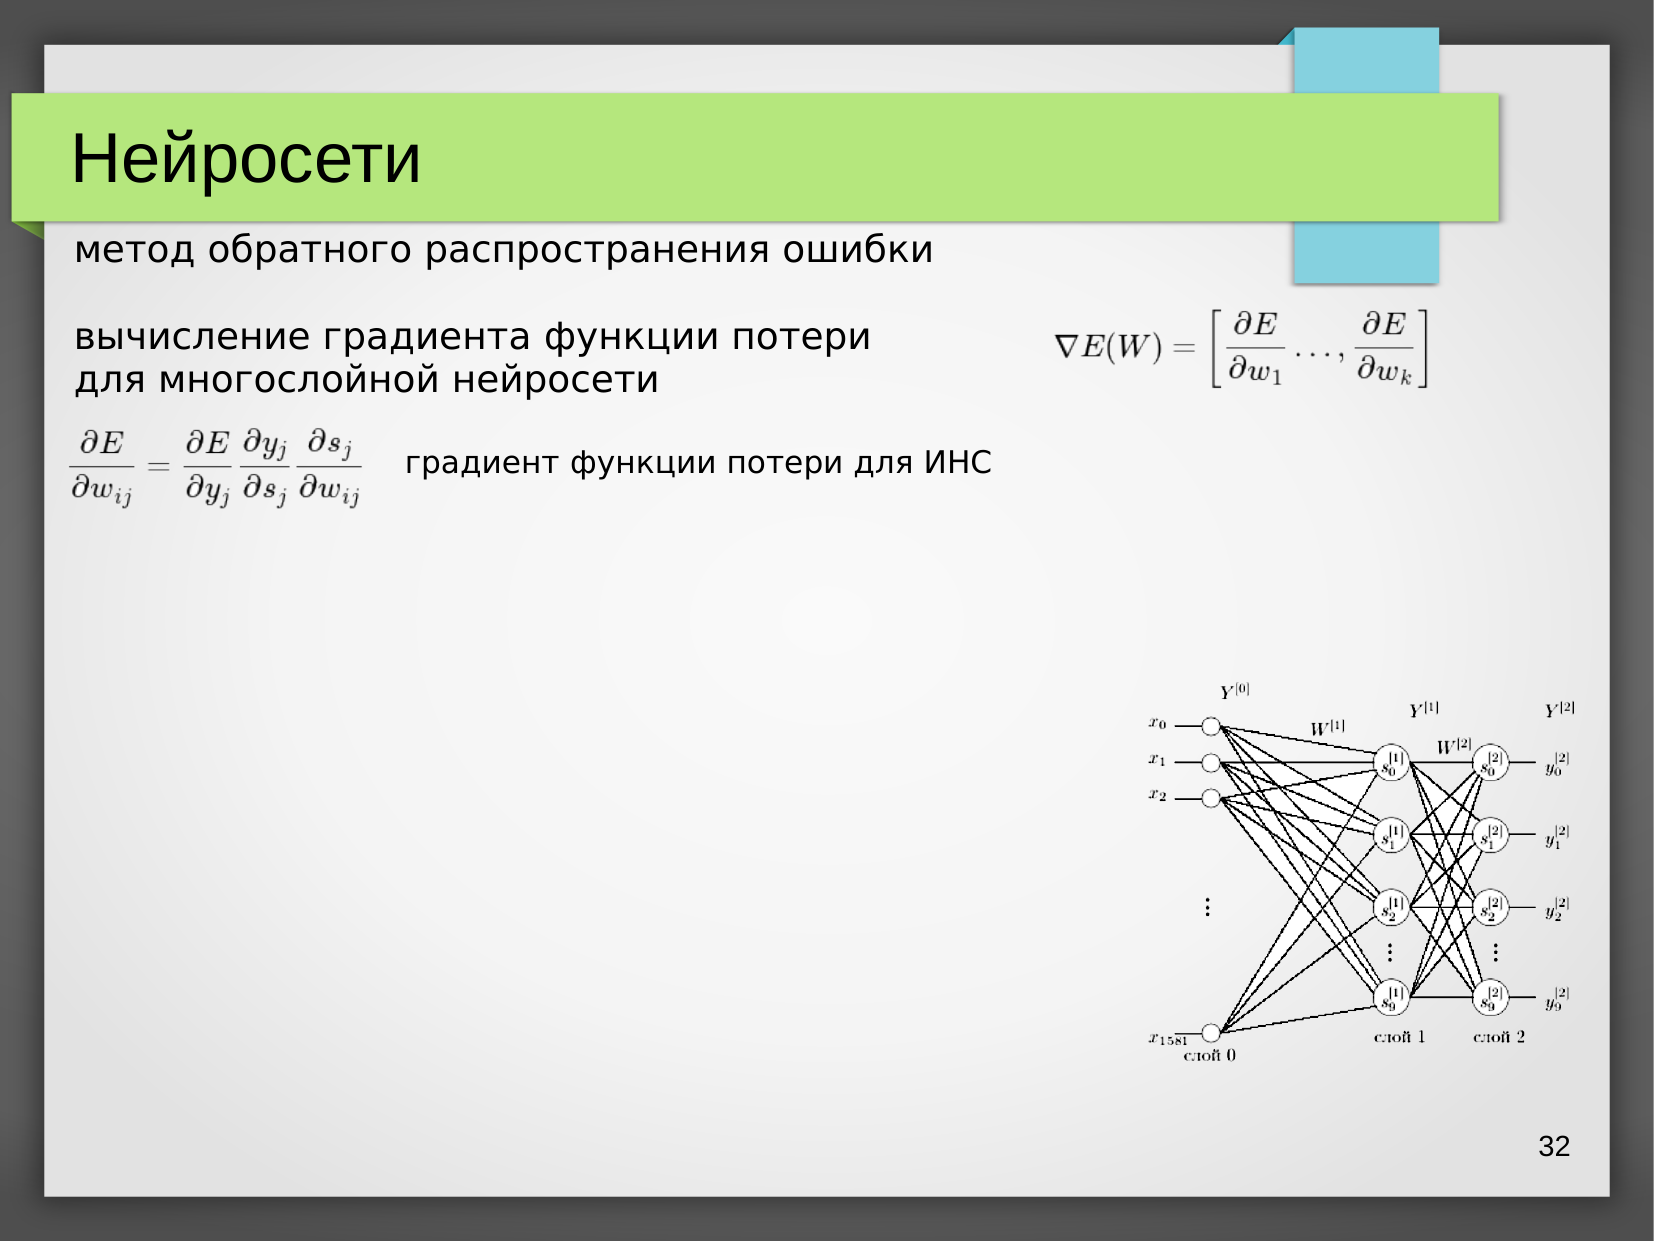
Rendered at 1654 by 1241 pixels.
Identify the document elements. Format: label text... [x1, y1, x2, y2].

text_box градиент функции потери для ИНС [390, 437, 1040, 496]
picture [0, 0, 1654, 1241]
title Нейросети [70, 118, 1205, 199]
text_box метод обратного распространения ошибки вычисление градиента функции потери для многослойной нейросети [59, 220, 1052, 410]
